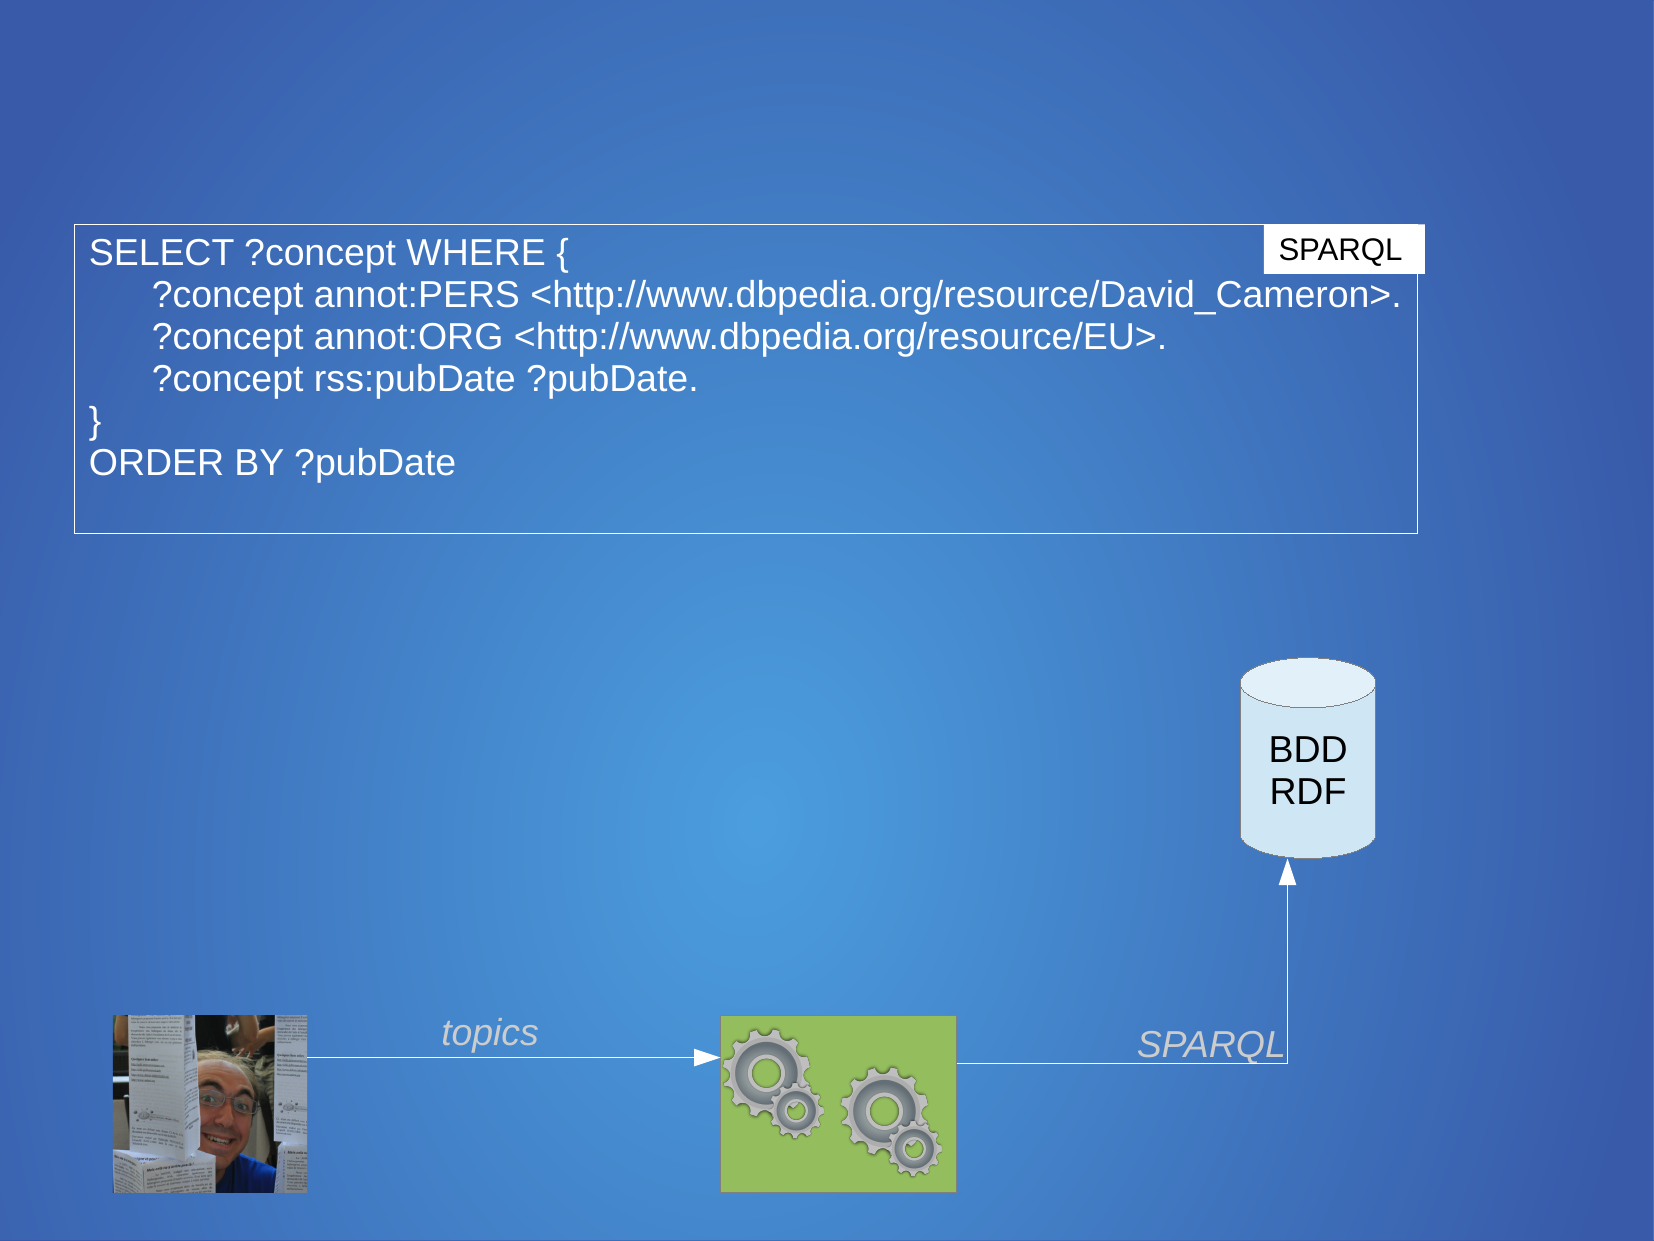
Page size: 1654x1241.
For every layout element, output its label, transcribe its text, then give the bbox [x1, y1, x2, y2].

picture [0, 0, 1654, 1241]
text_box SELECT ?concept WHERE { ?concept annot:PERS <http://www.dbpedia.org/resource/David_Cameron>. ?concept annot:ORG <http://www.dbpedia.org/resource/EU>. ?concept rss:pubDate ?pubDate. } ORDER BY ?pubDate [74, 224, 1418, 534]
text_box topics [426, 1003, 579, 1061]
text_box [720, 1015, 957, 1193]
text_box SPARQL [1263, 224, 1425, 274]
text_box BDD RDF [1240, 687, 1376, 859]
text_box SPARQL [1122, 1015, 1306, 1073]
text_box SPARQL [1122, 1015, 1287, 1063]
